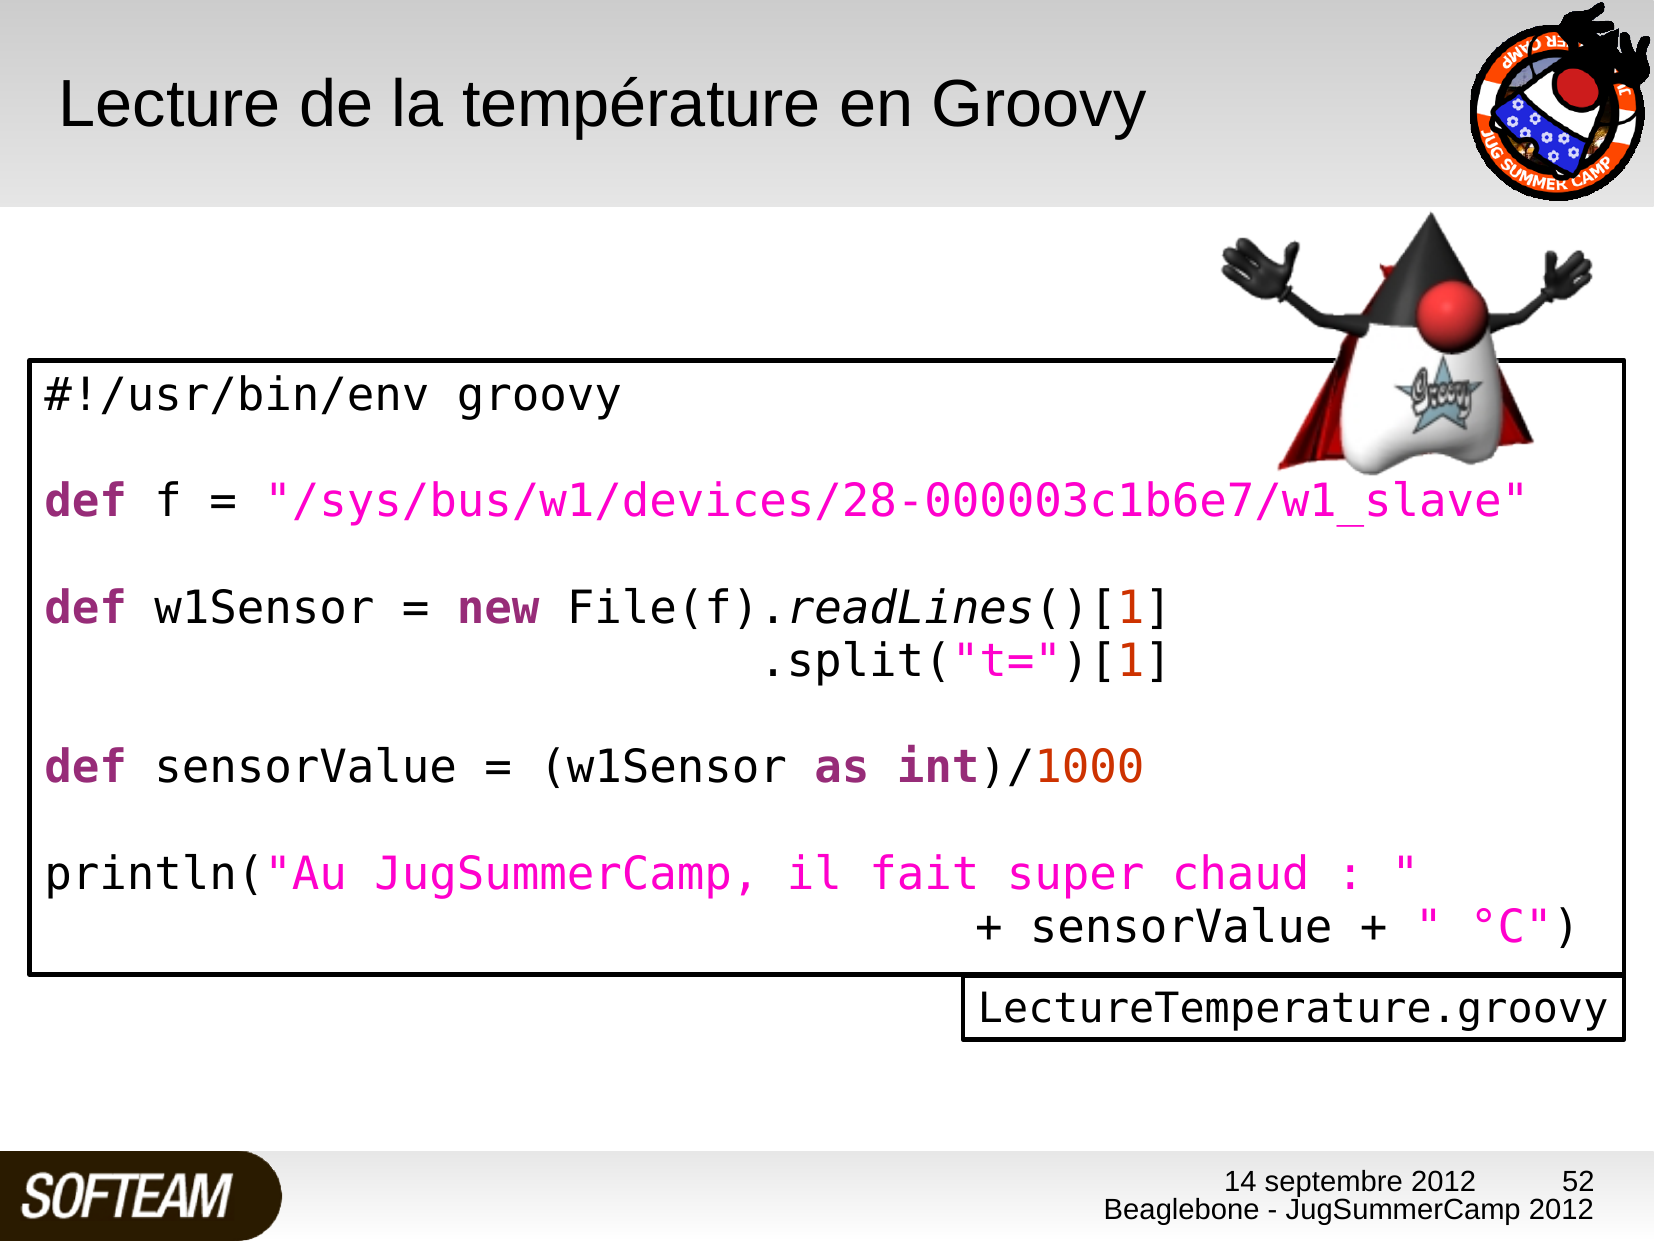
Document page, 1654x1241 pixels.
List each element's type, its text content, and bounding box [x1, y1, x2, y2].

picture [1192, 0, 1654, 520]
picture [0, 1151, 286, 1241]
text_box LectureTemperature.groovy [963, 976, 1625, 1040]
title Lecture de la température en Groovy [59, 29, 1359, 178]
text_box #!/usr/bin/env groovy def f = "/sys/bus/w1/devices/28-000003c1b6e7/w1_slave" def w1Sensor = new File(f).readLines()[1] .split("t=")[1] def sensorValue = (w1Sensor as int)/1000 println("Au JugSummerCamp, il fait super chaud : " + sensorValue + " °C") [29, 360, 1625, 975]
